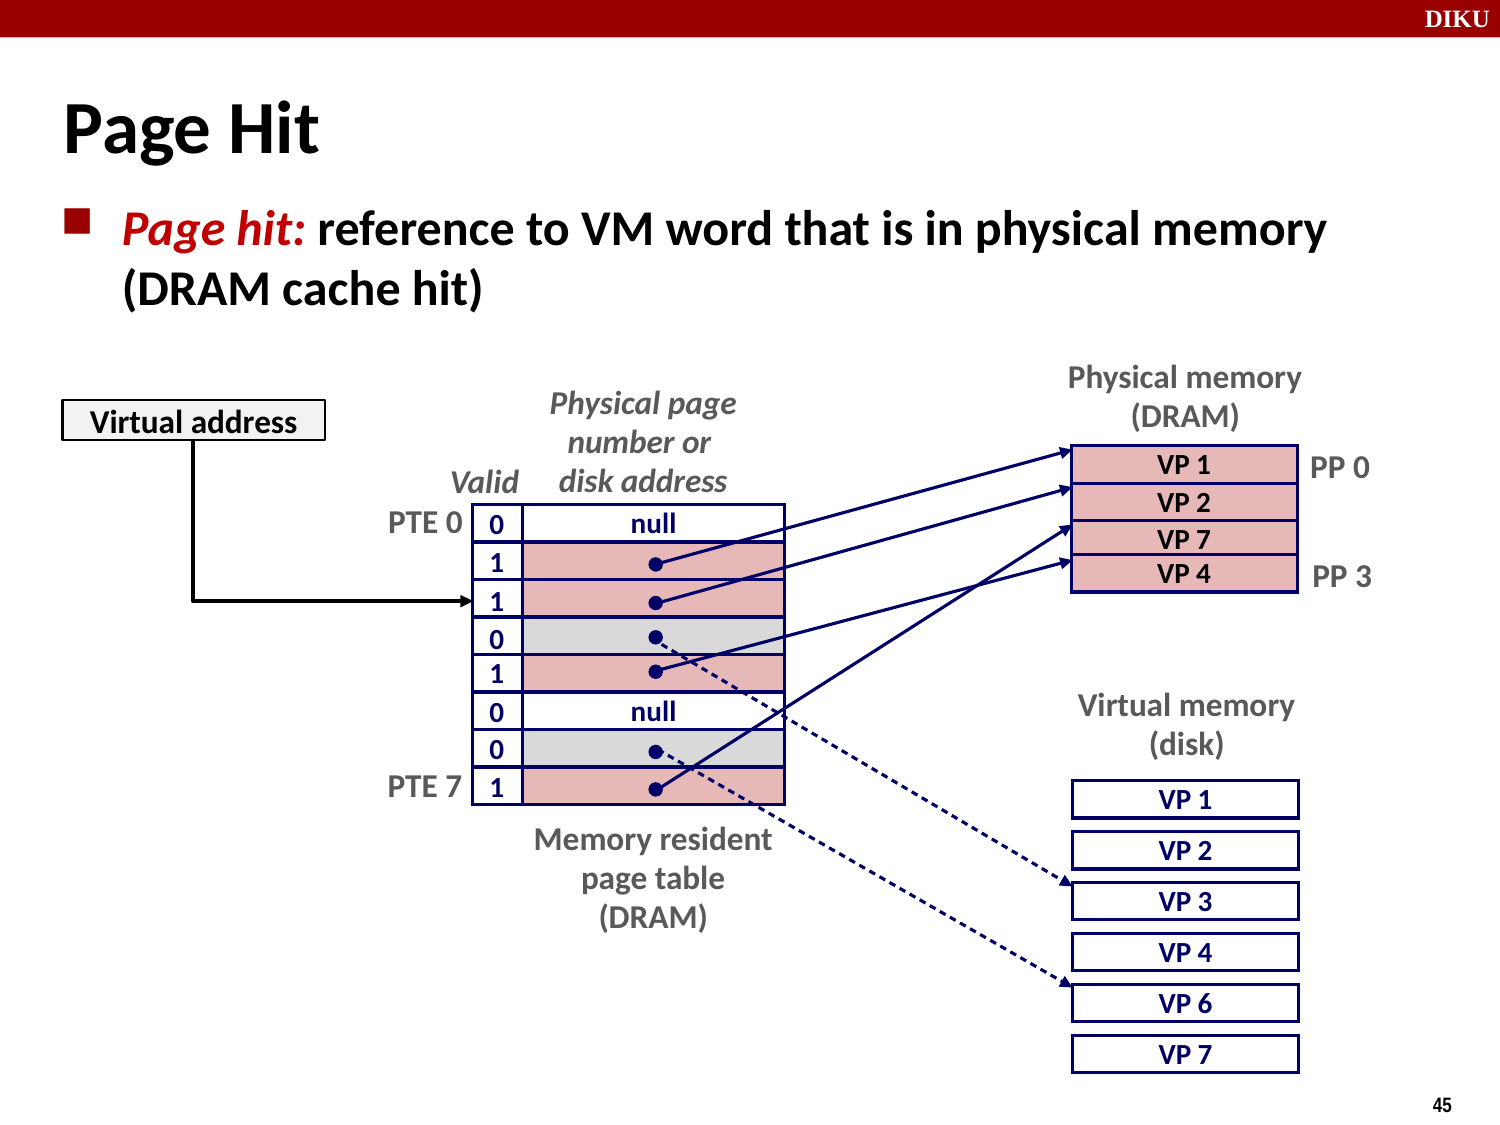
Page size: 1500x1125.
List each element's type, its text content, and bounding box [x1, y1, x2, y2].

text_box VP 1 [1071, 445, 1298, 484]
text_box 0 [474, 687, 519, 724]
text_box VP 7 [1071, 521, 1298, 554]
text_box PP 0 [1295, 439, 1385, 495]
text_box null [524, 504, 785, 542]
text_box VP 3 [1072, 882, 1299, 920]
text_box [524, 730, 785, 805]
text_box Memory resident page table (DRAM) [518, 811, 788, 945]
text_box VP 4 [1071, 554, 1297, 593]
text_box VP 6 [1072, 984, 1299, 1022]
text_box Virtual memory (disk) [1063, 677, 1311, 772]
text_box Page Hit [48, 59, 1408, 188]
text_box VP 2 [1071, 484, 1298, 521]
text_box VP 4 [1072, 933, 1299, 971]
text_box VP 7 [1072, 1035, 1299, 1073]
text_box Physical page number or disk address [534, 374, 752, 509]
text_box null [524, 693, 785, 730]
text_box PP 3 [1297, 548, 1387, 604]
text_box 0 [493, 633, 500, 646]
text_box Valid [434, 454, 548, 510]
text_box 1 [474, 576, 519, 627]
text_box PTE 7 [372, 758, 477, 814]
text_box PTE 0 [373, 493, 478, 549]
text_box null [756, 711, 785, 730]
text_box VP 2 [1072, 831, 1299, 869]
text_box 1 [477, 775, 519, 814]
text_box 1 [474, 648, 519, 687]
text_box Page hit: reference to VM word that is in physical memory (DRAM cache hit) [50, 188, 1414, 288]
text_box VP 1 [1072, 780, 1299, 819]
text_box 0 [474, 627, 519, 648]
text_box Physical memory (DRAM) [1053, 349, 1318, 445]
text_box null [747, 531, 785, 542]
text_box [524, 542, 785, 693]
text_box Virtual address [62, 399, 325, 440]
text_box 1 [474, 537, 519, 576]
text_box 0 [478, 499, 519, 537]
text_box 0 [474, 724, 519, 775]
